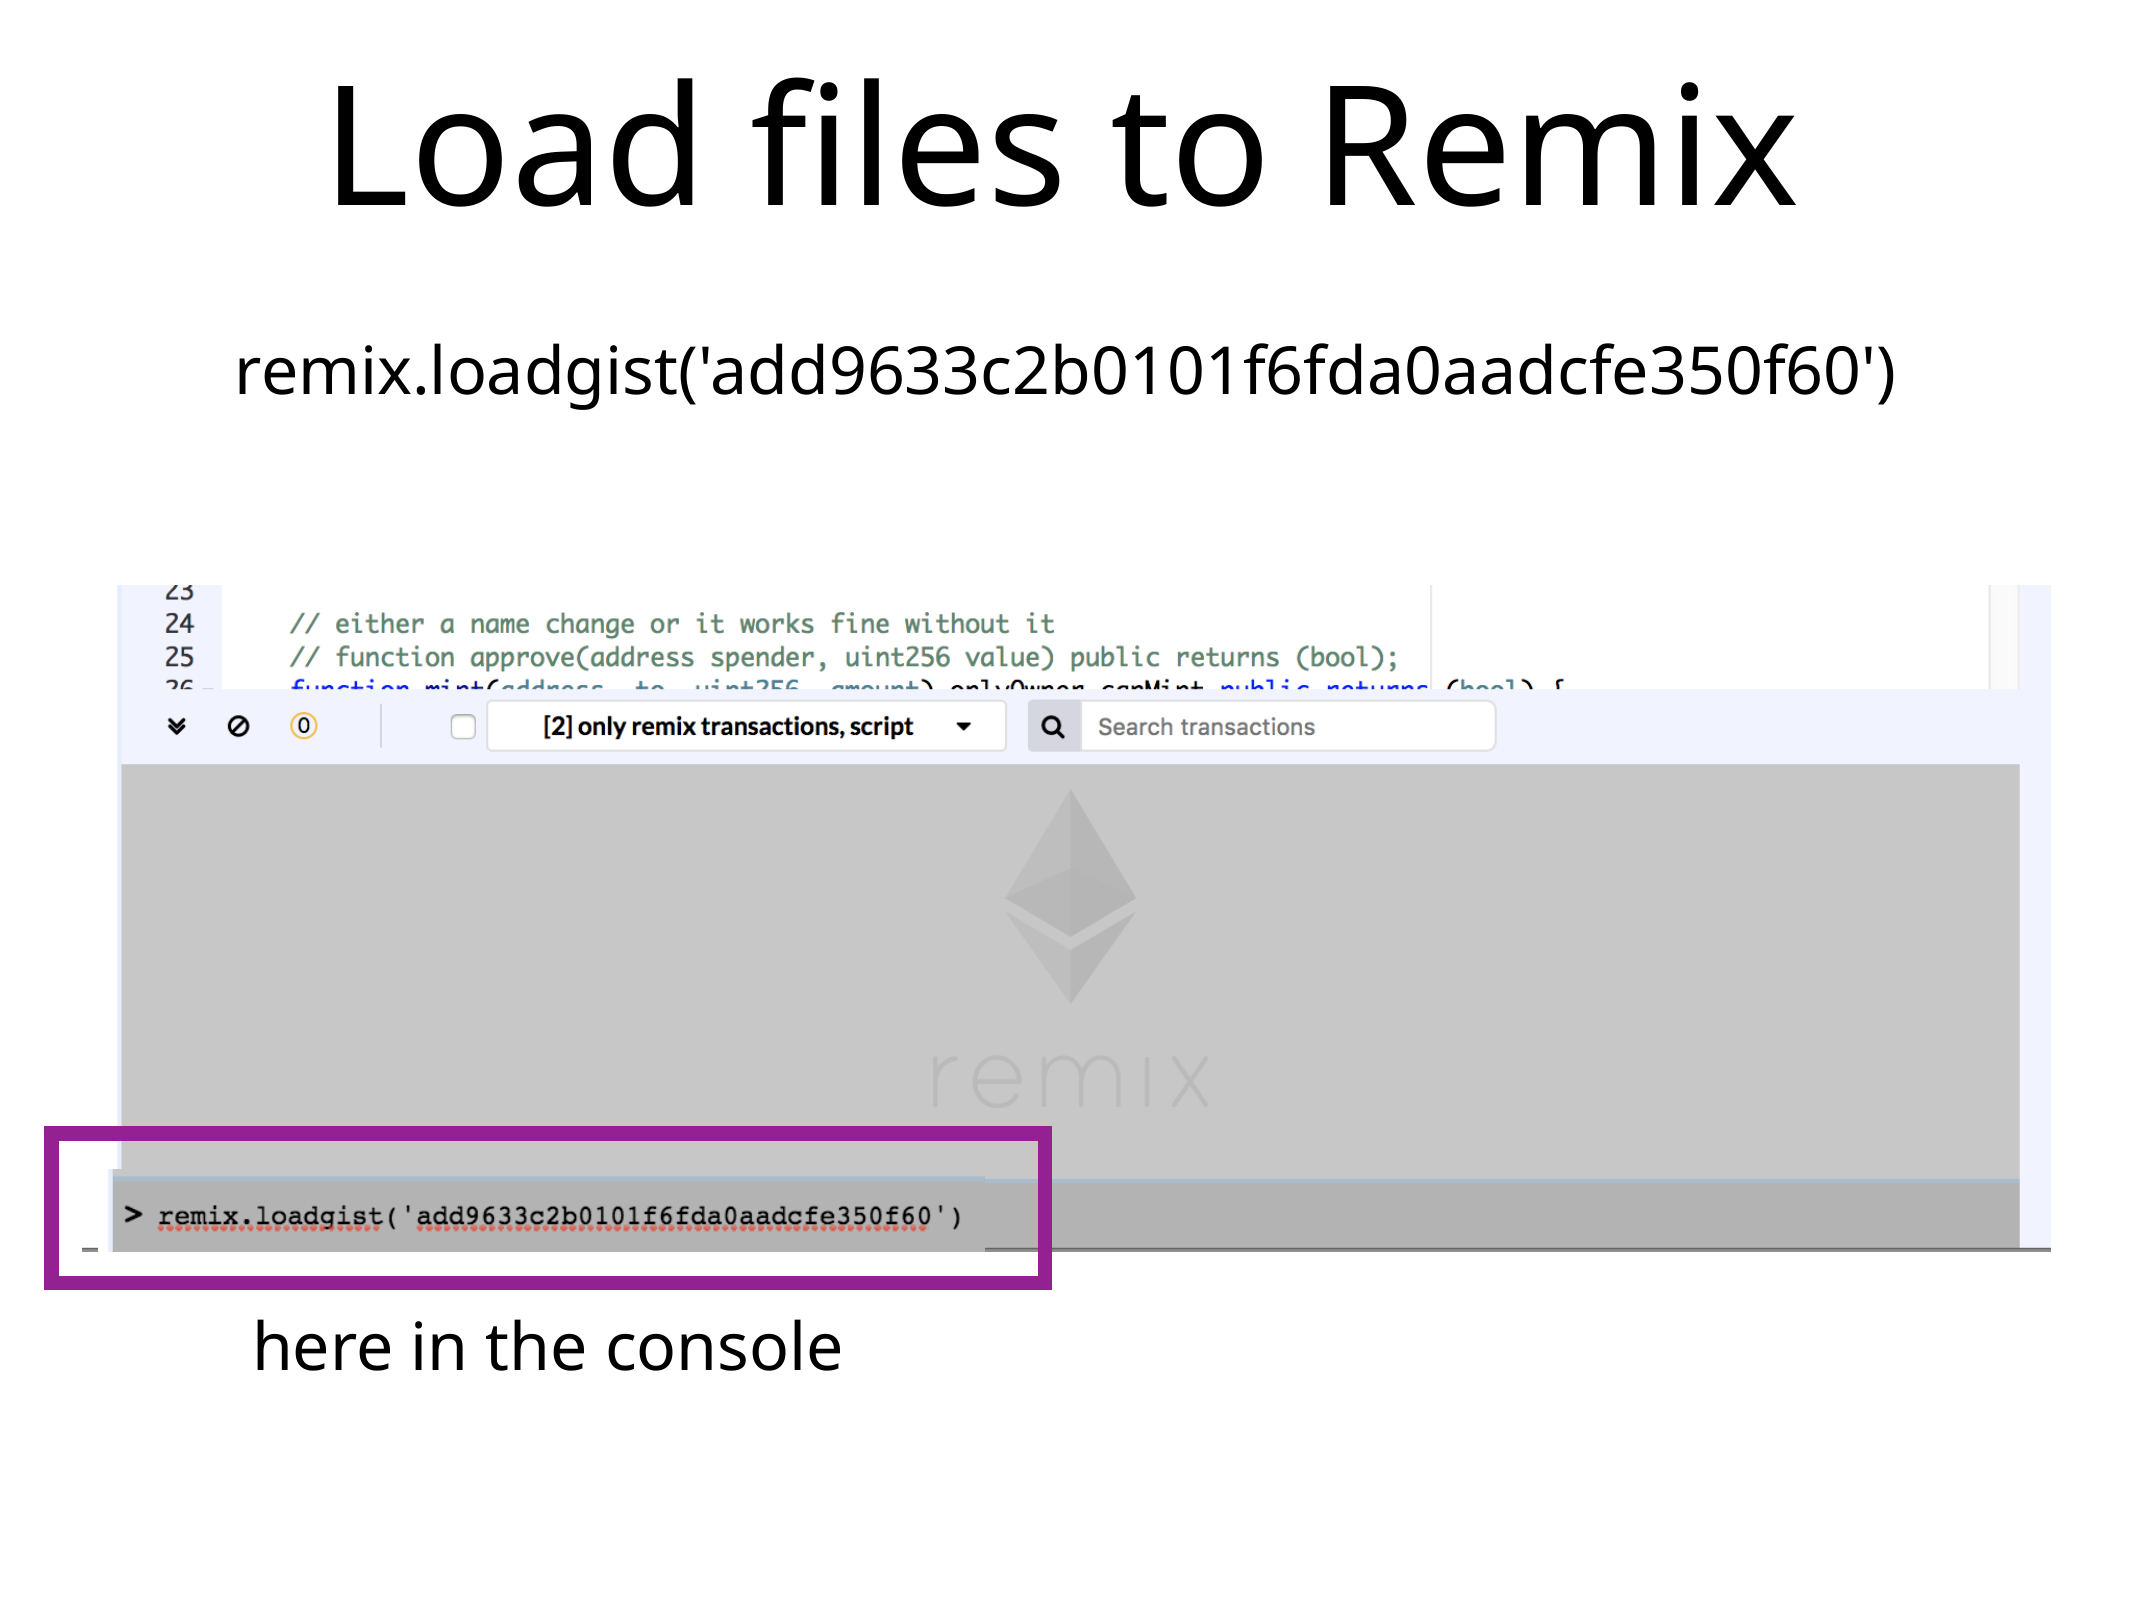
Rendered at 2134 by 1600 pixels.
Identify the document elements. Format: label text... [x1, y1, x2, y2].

text_box here in the console [0, 1295, 1407, 1482]
picture [82, 585, 2051, 1253]
picture [82, 1141, 1038, 1253]
title Load files to Remix [203, 31, 1921, 256]
subtitle remix.loadgist('add9633c2b0101f6fda0aadcfe350f60') [208, 320, 1925, 507]
